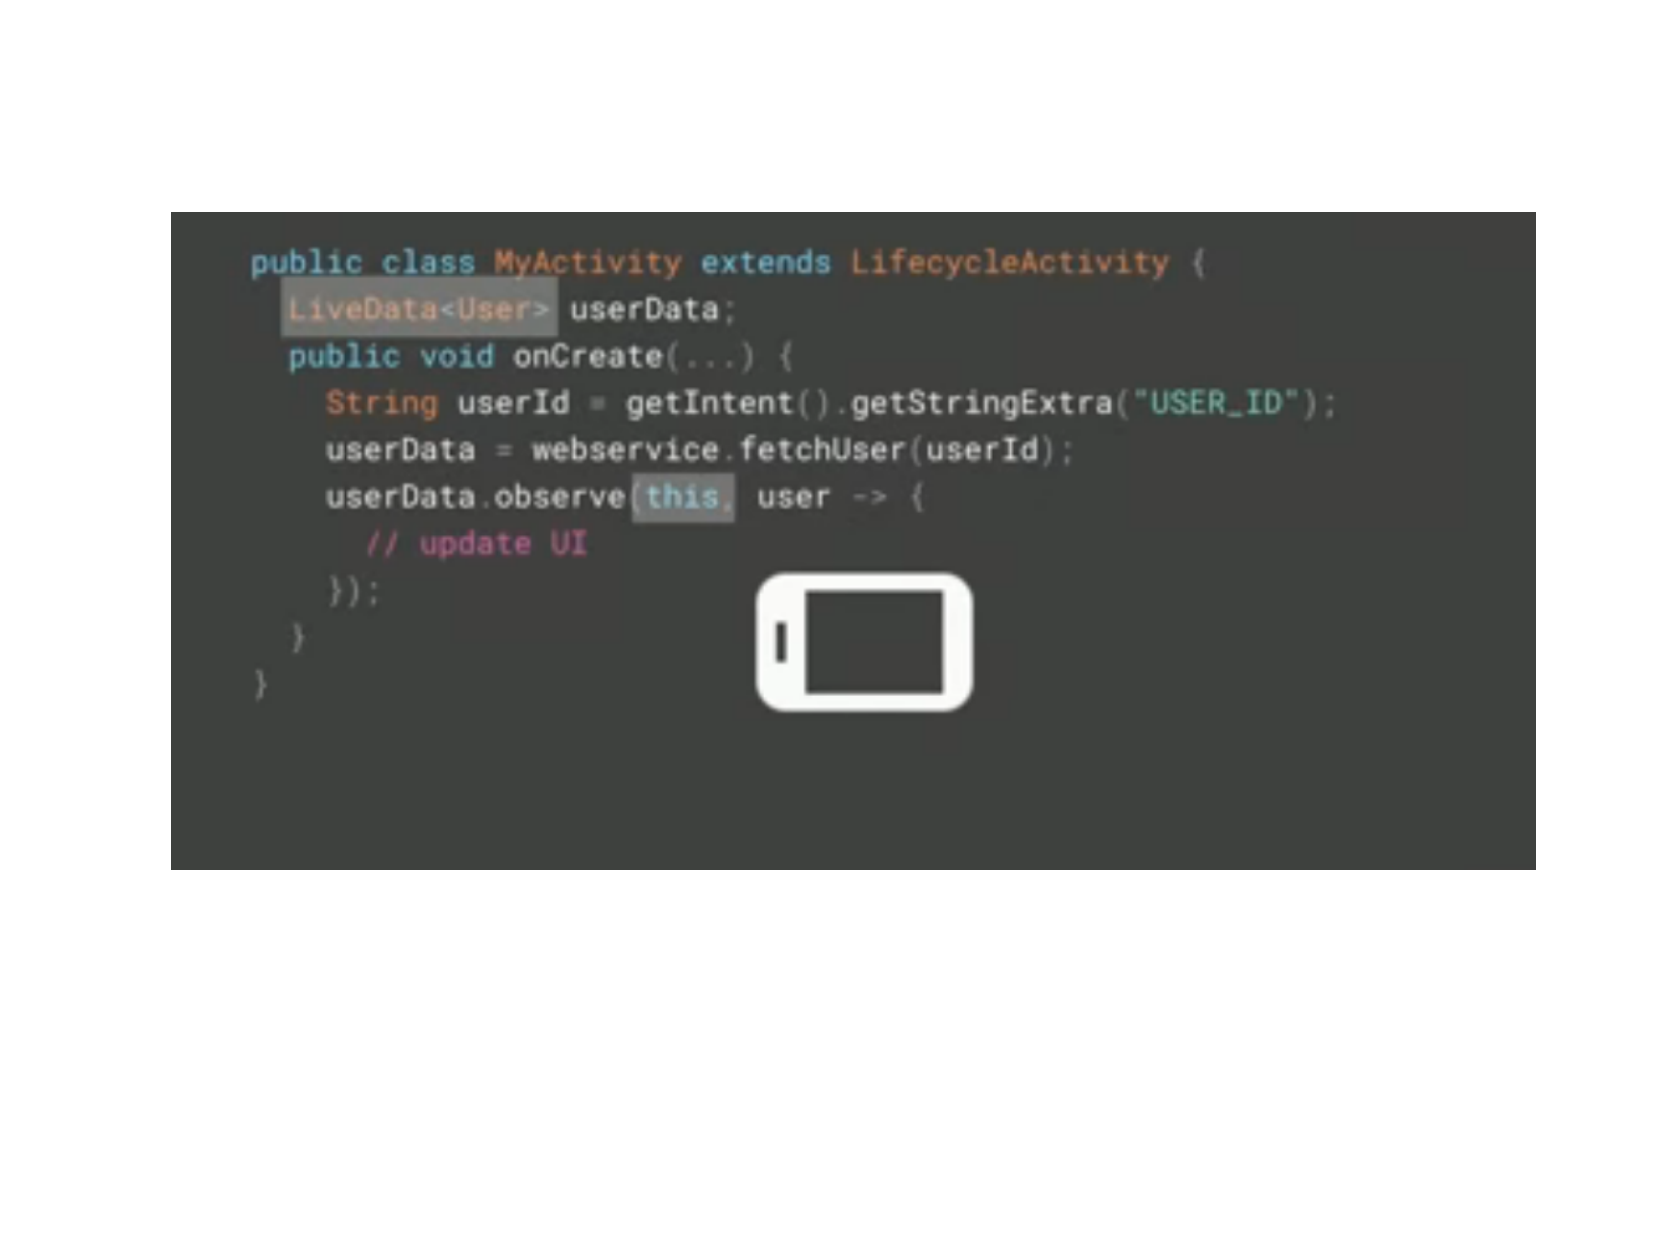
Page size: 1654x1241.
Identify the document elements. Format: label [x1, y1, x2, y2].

picture [171, 212, 1536, 870]
